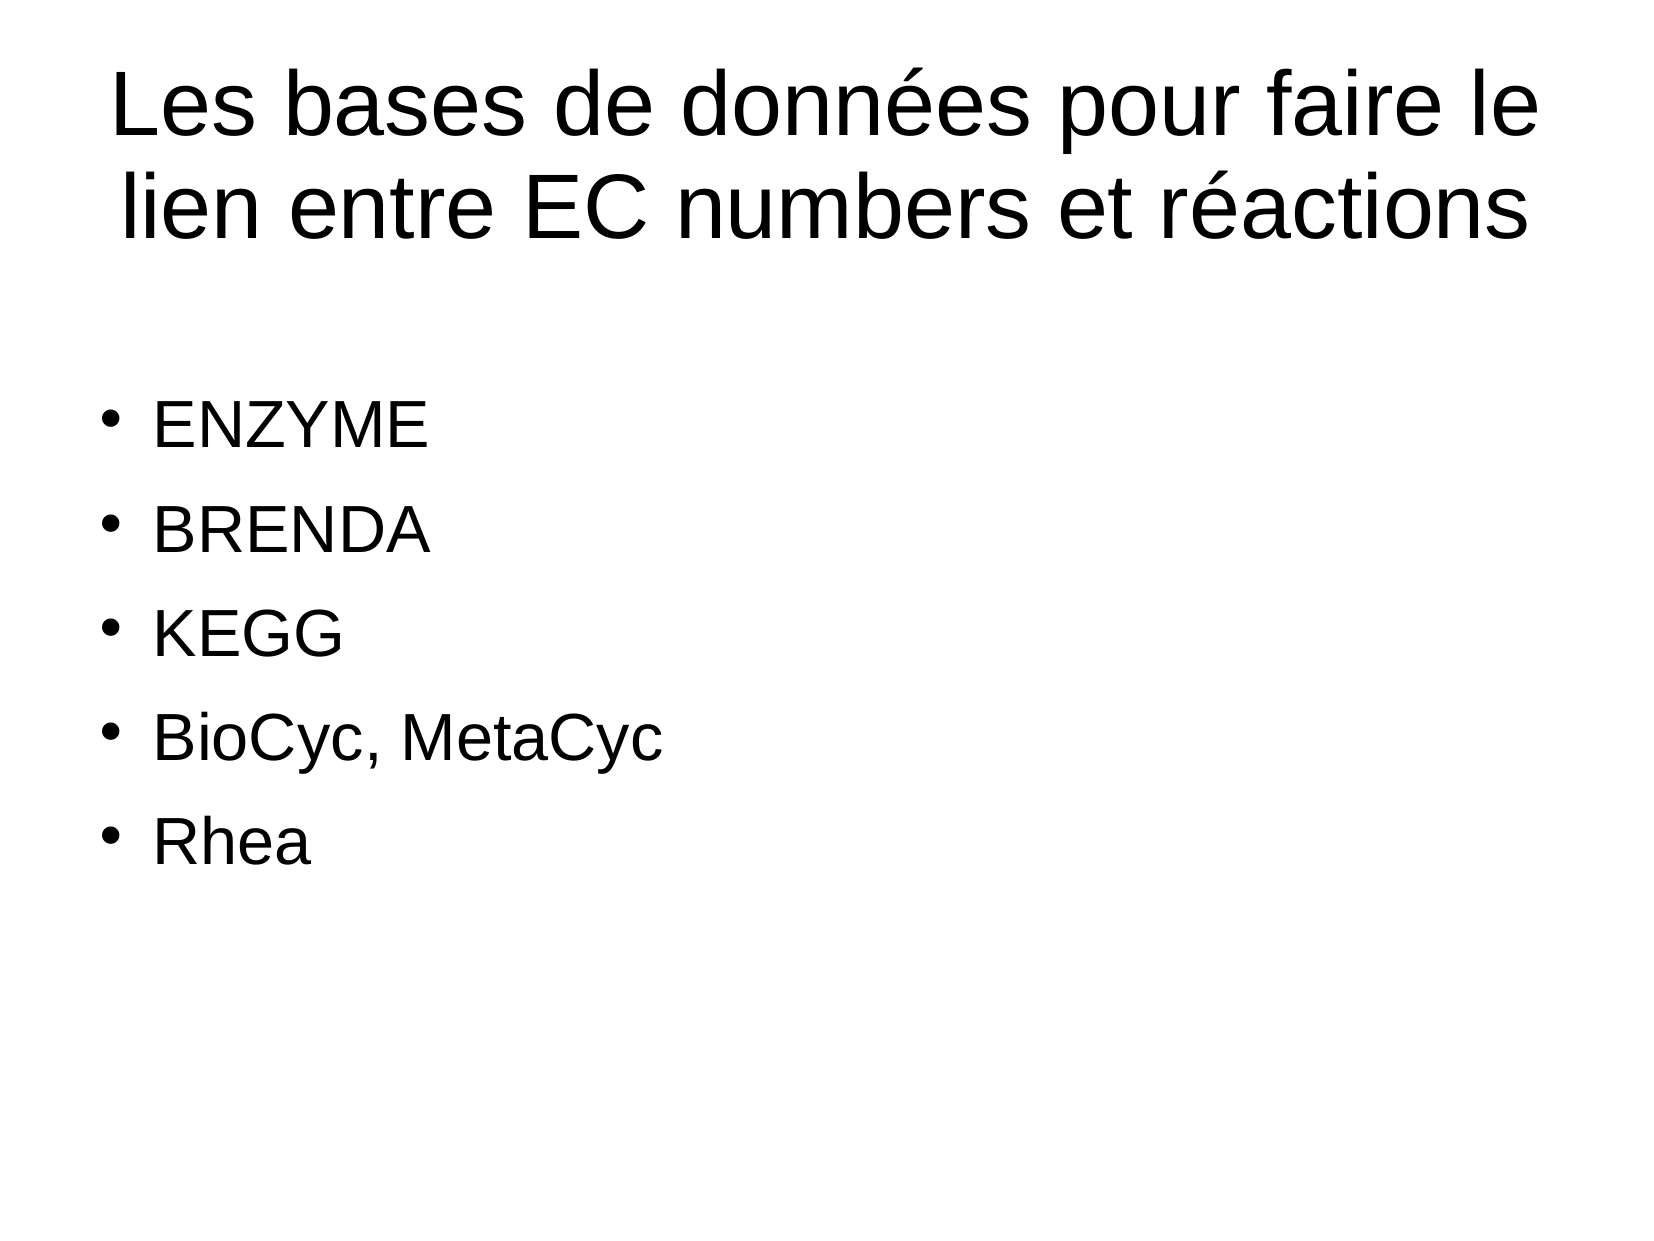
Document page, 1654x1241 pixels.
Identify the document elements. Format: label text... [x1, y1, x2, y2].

title Les bases de données pour faire le lien entre EC numbers et réactions [82, 47, 1571, 259]
list ENZYME BRENDA KEGG BioCyc, MetaCyc Rhea [82, 383, 1571, 1109]
